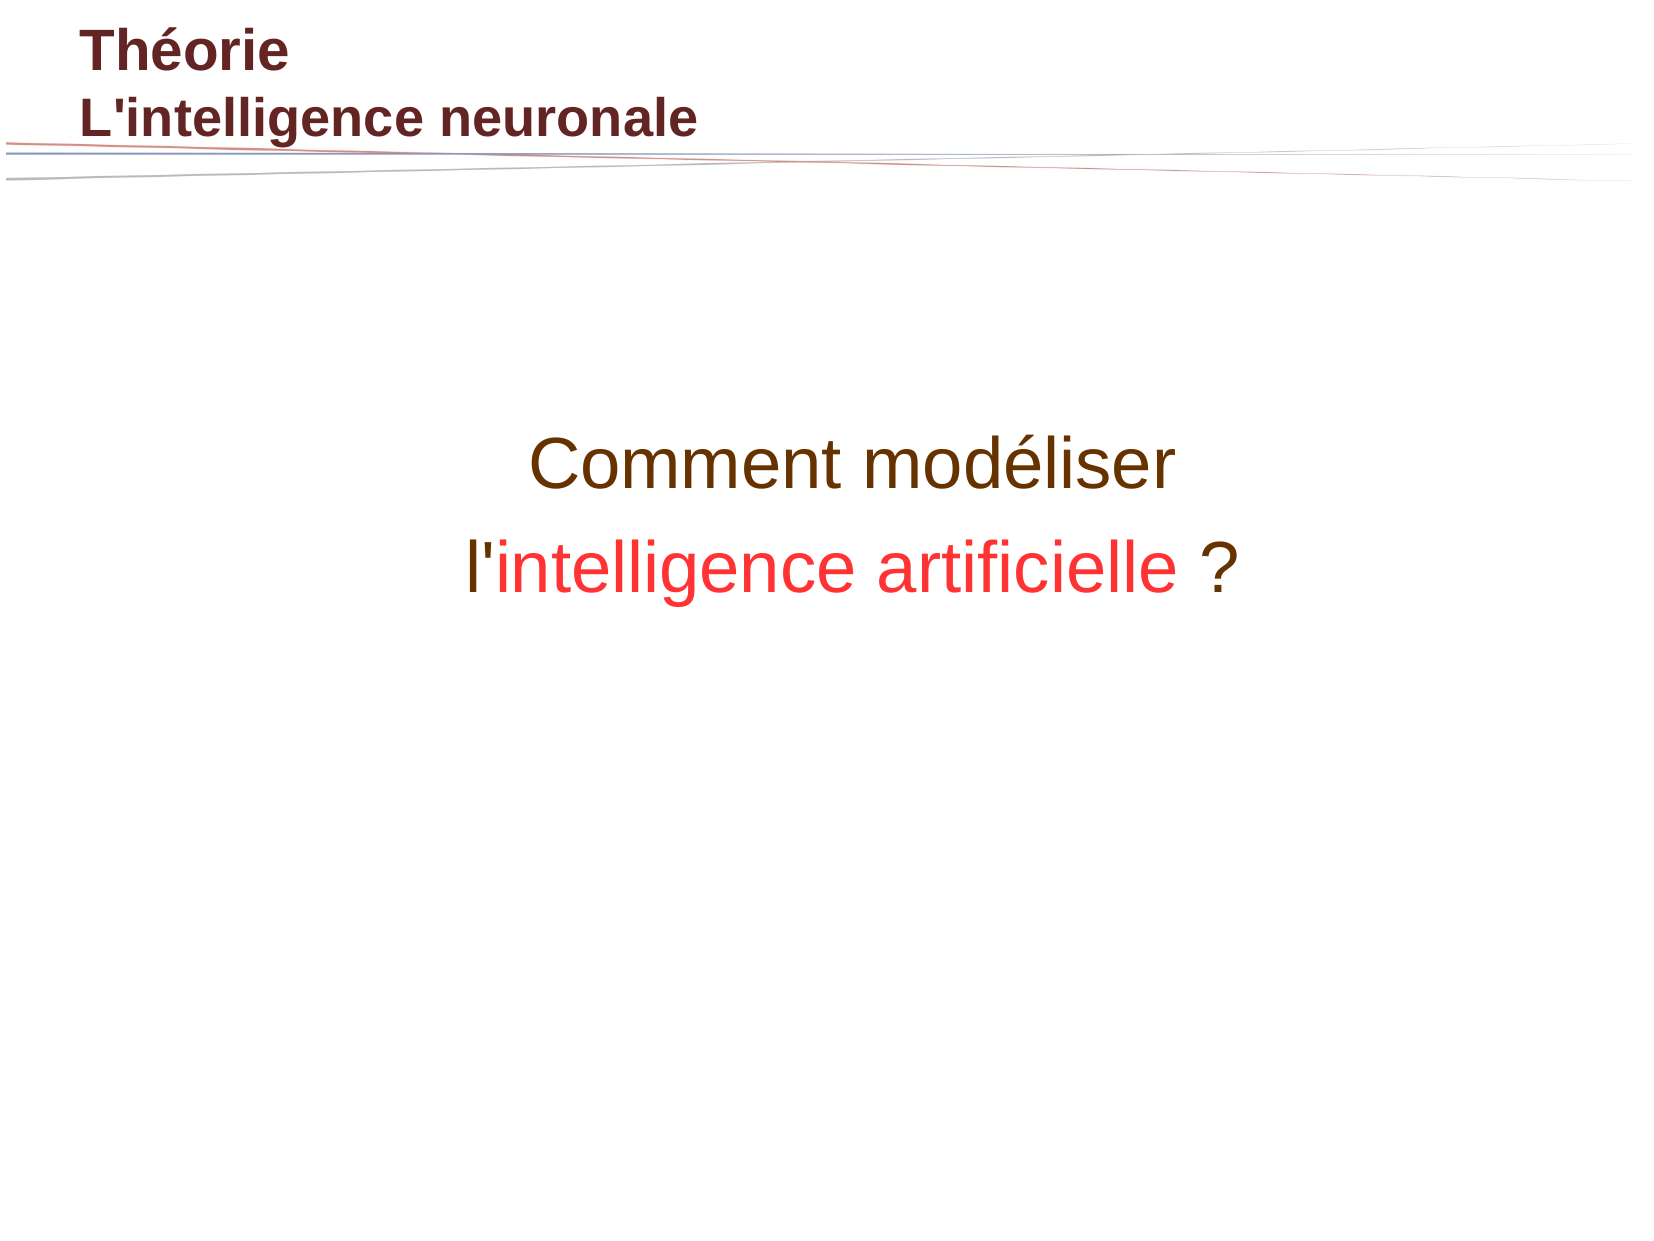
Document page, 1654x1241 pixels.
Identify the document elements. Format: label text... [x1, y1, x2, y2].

picture [6, 133, 1632, 208]
list Comment modéliser l'intelligence artificielle ? [82, 414, 1571, 609]
title Théorie L'intelligence neuronale [0, 11, 780, 130]
